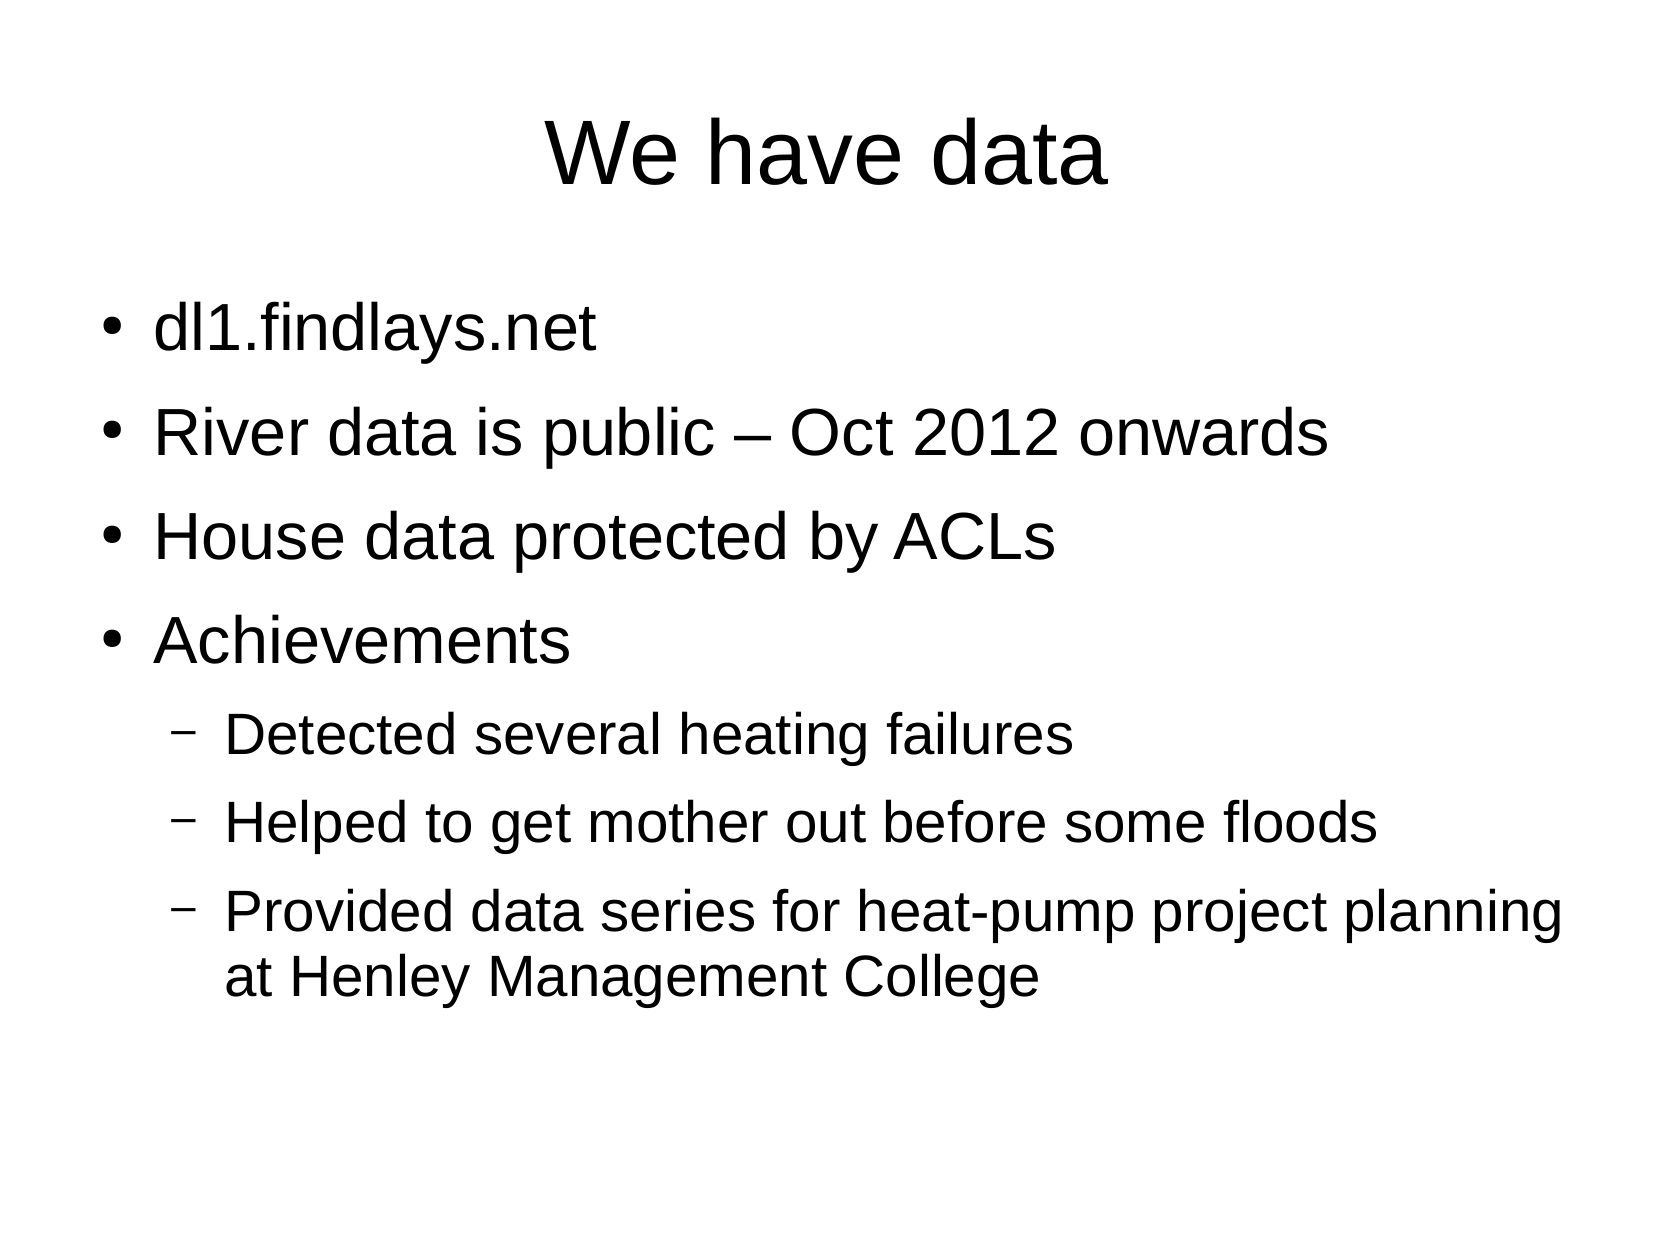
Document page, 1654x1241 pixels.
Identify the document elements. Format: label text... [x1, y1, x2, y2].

list dl1.findlays.net River data is public – Oct 2012 onwards House data protected by ACLs Achievements Detected several heating failures Helped to get mother out before some floods Provided data series for heat-pump project planning at Henley Management College [82, 290, 1571, 1010]
title We have data [82, 49, 1571, 257]
